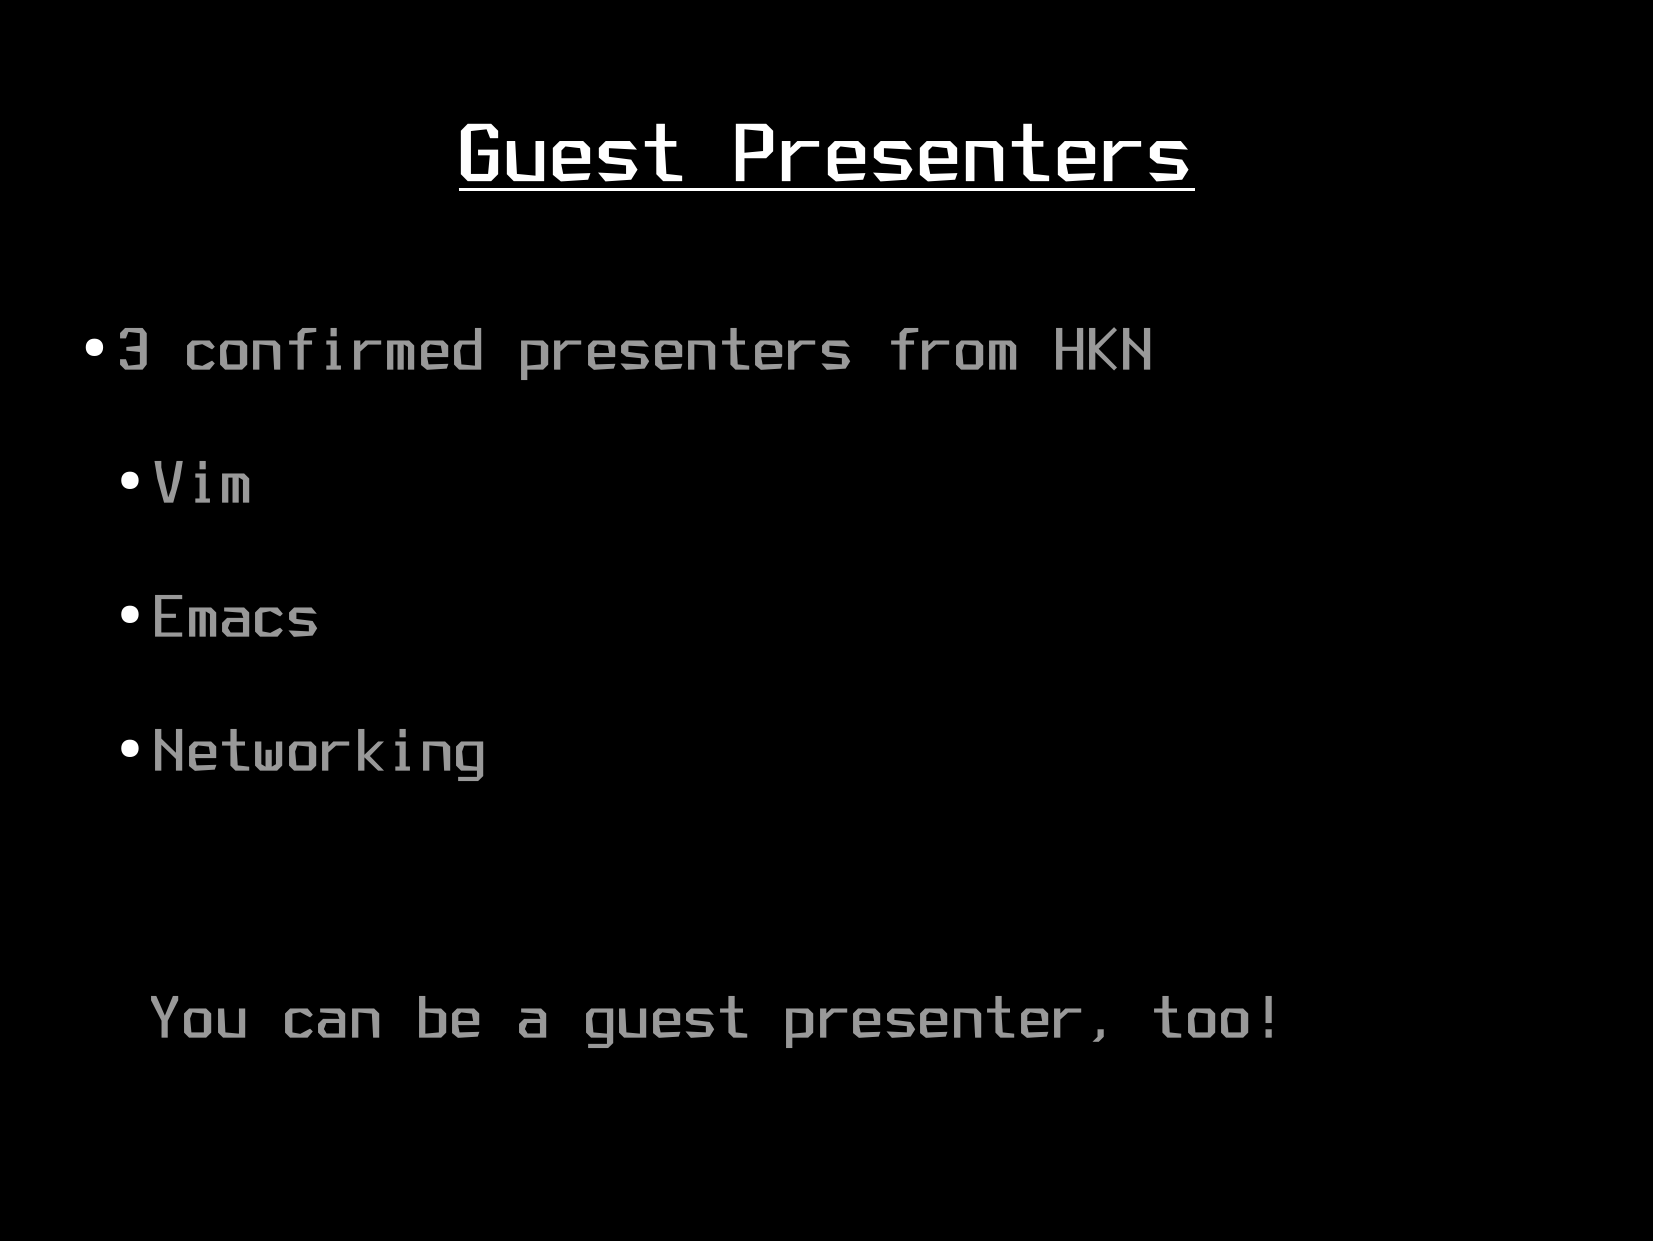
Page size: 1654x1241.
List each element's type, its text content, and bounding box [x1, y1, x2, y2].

subtitle 3 confirmed presenters from HKN Vim Emacs Networking You can be a guest presenter, too! [82, 270, 1571, 1030]
title Guest Presenters [82, 49, 1571, 257]
